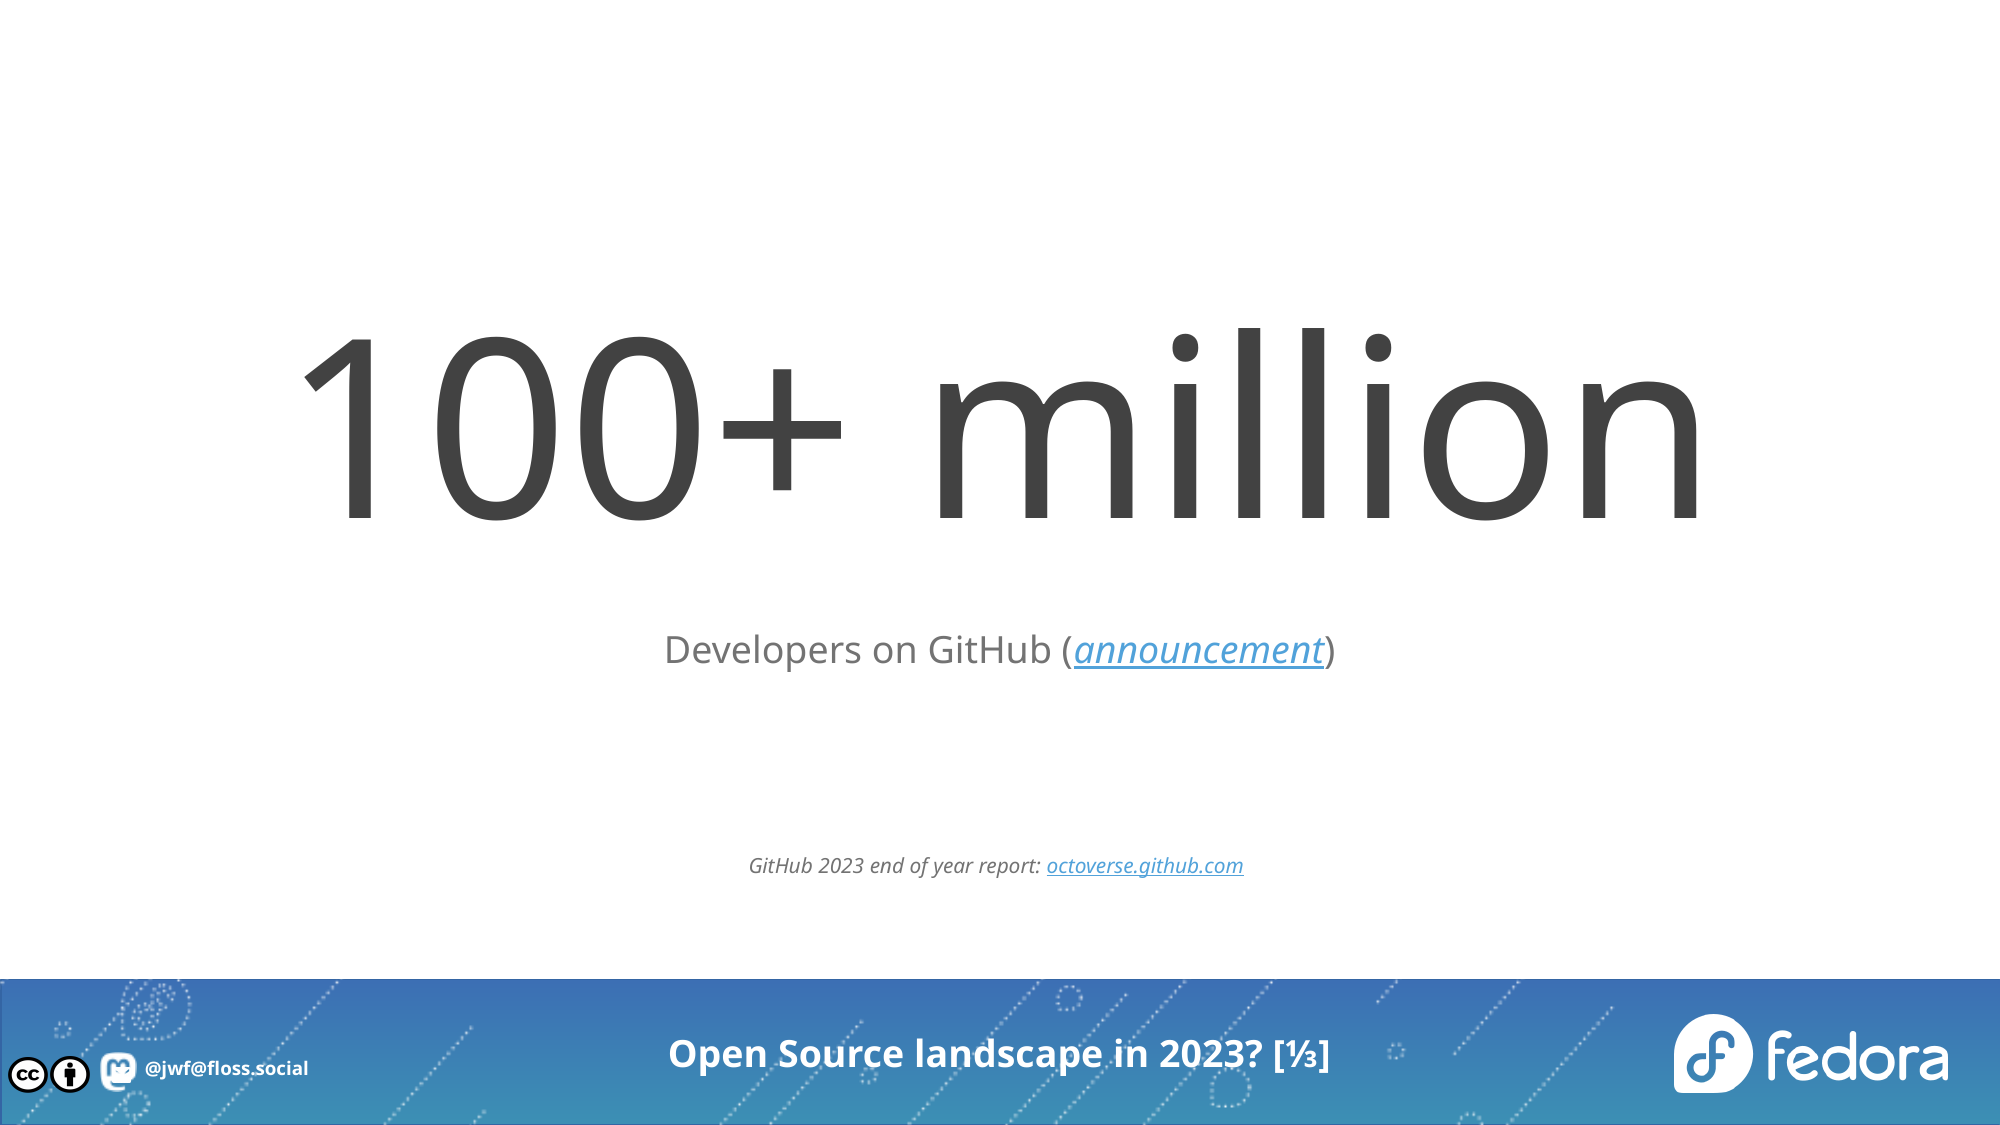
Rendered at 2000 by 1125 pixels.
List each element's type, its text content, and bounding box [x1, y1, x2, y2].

text_box 100+ million [109, 105, 1890, 583]
subtitle Open Source landscape in 2023? [⅓] [337, 1018, 1663, 1077]
picture [1674, 1014, 1948, 1093]
text_box Developers on GitHub (announcement) [109, 603, 1890, 747]
list @jwf@floss.social [135, 1047, 319, 1084]
text_box GitHub 2023 end of year report: octoverse.github.com [608, 833, 1384, 904]
picture [0, 585, 1661, 1125]
